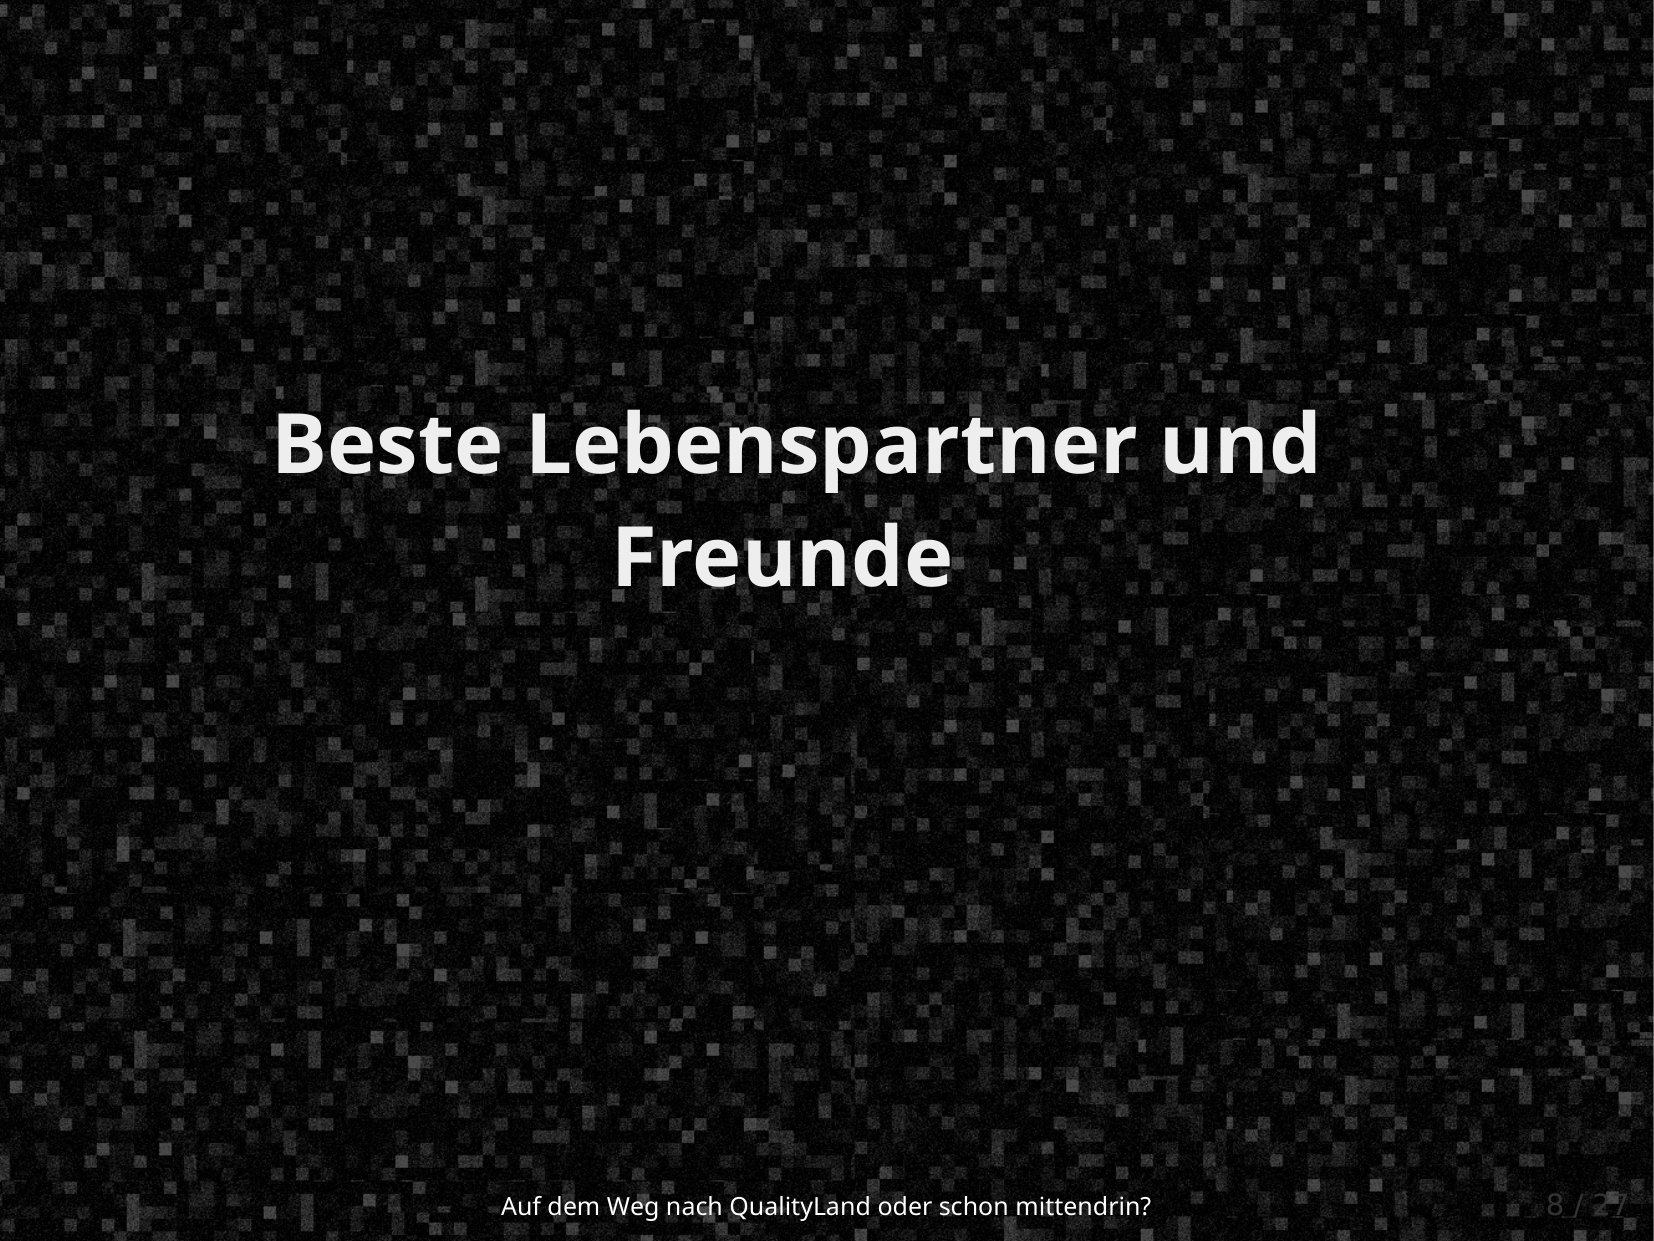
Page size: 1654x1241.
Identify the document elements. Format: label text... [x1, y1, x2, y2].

picture [0, 0, 1654, 1241]
title Beste Lebenspartner und Freunde [88, 388, 1477, 608]
